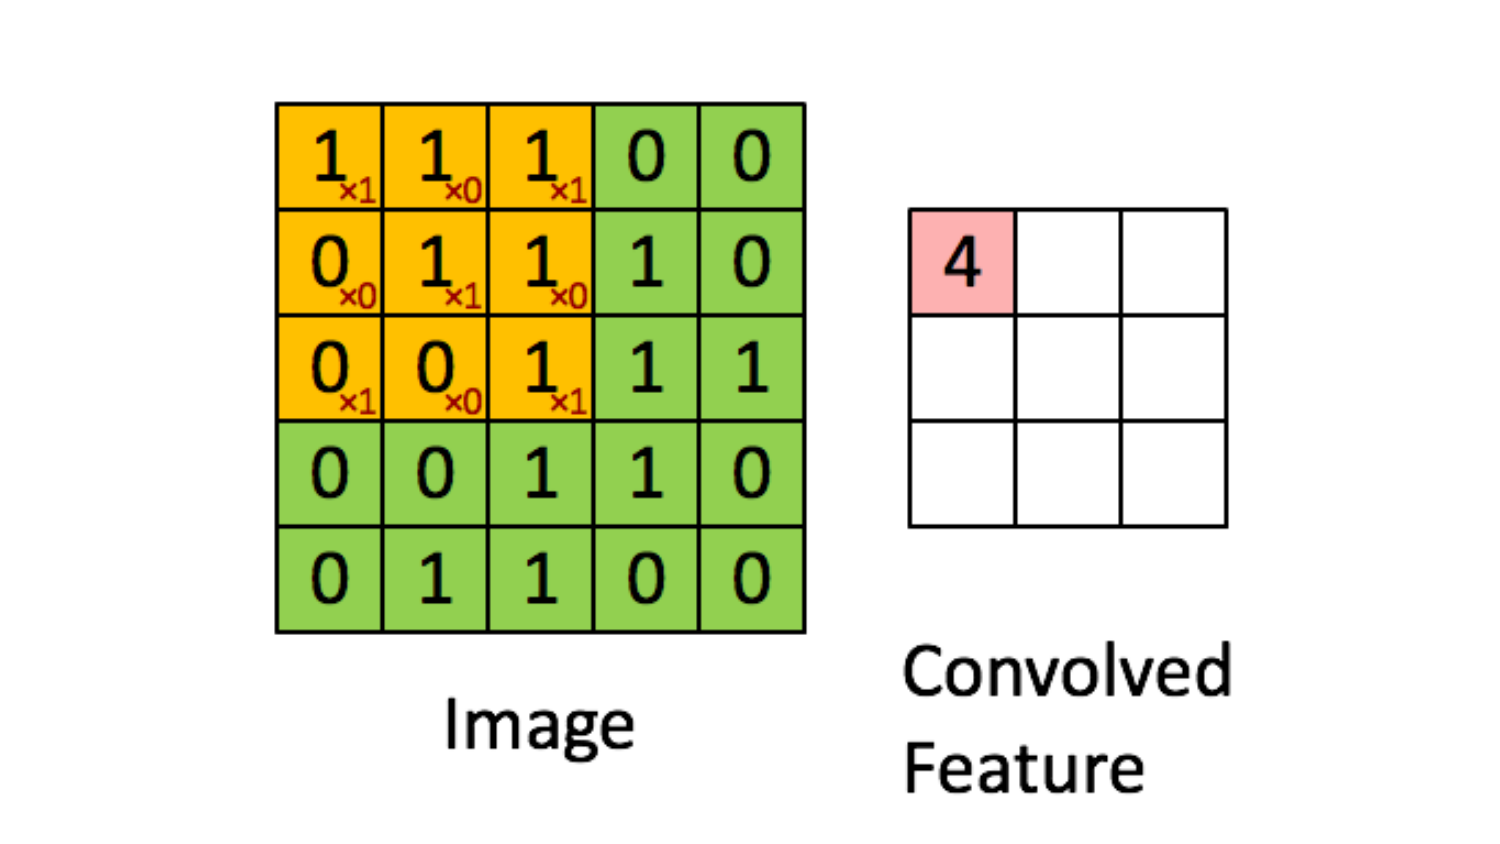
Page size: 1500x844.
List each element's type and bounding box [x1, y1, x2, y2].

picture [172, 0, 1328, 844]
